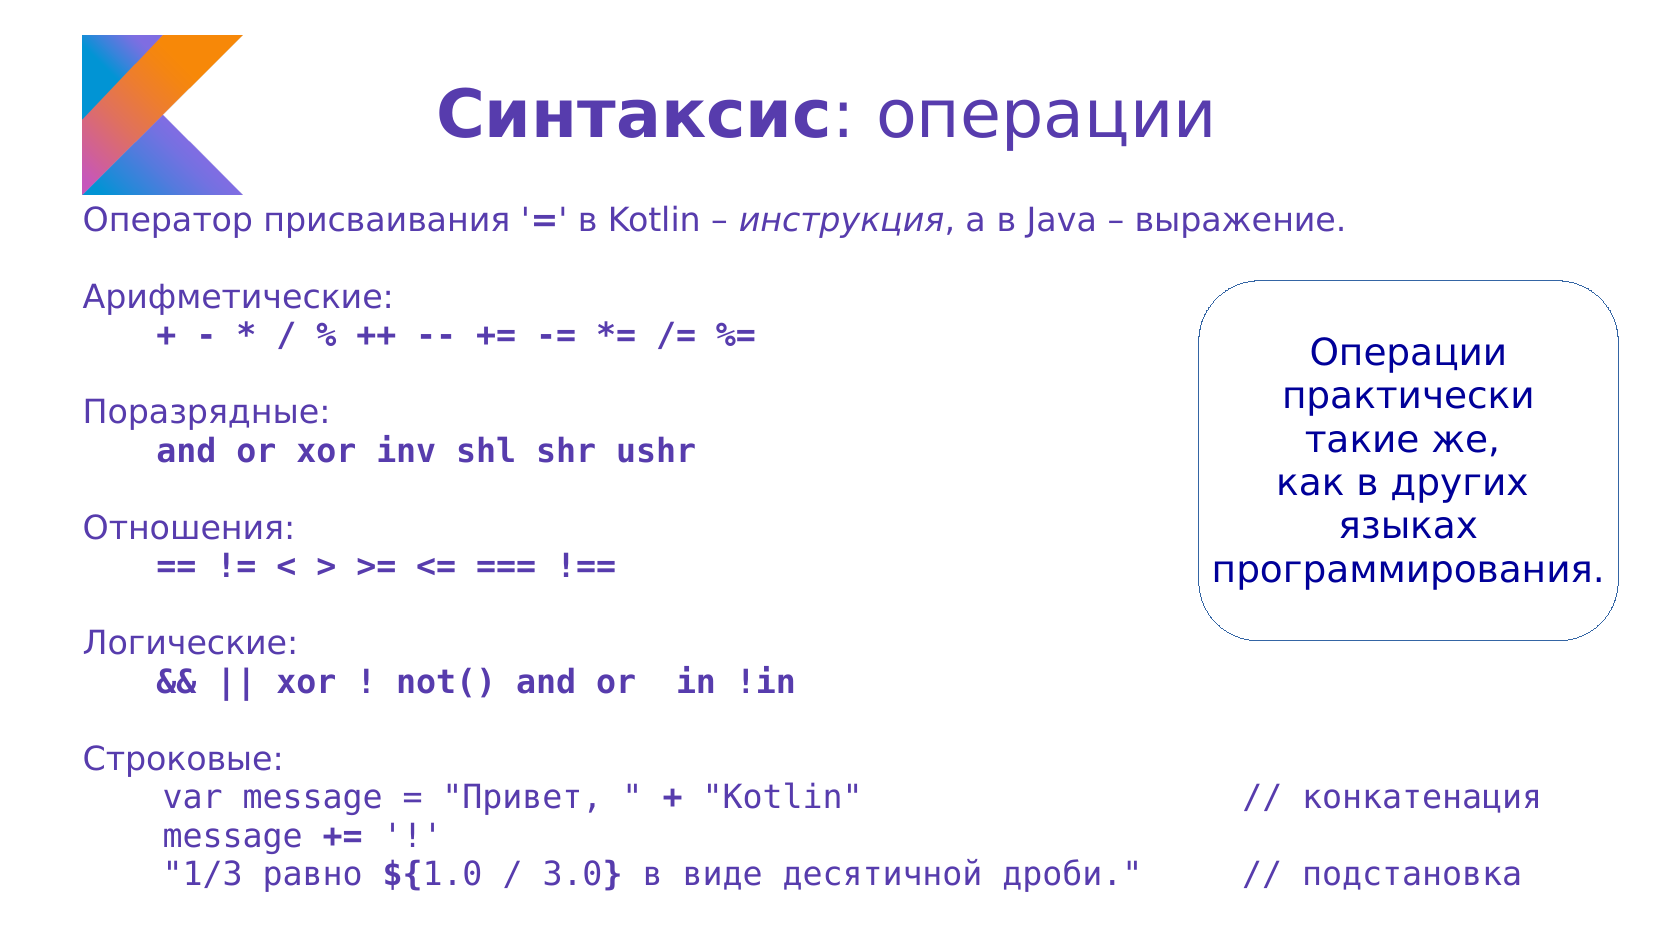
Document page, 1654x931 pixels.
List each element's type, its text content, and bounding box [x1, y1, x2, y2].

picture [82, 35, 243, 195]
subtitle Оператор присваивания '=' в Kotlin – инструкция, а в Java – выражение. Арифметические: + - * / % ++ -- += -= *= /= %= Поразрядные: and or xor inv shl shr ushr Отношения: == != < > >= <= === !== Логические: && || xor ! not() and or in !in Строковые: var message = "Привет, " + "Kotlin" // конкатенация message += '!' "1/3 равно ${1.0 / 3.0} в виде десятичной дроби." // подстановка [82, 200, 1571, 894]
text_box Операции практически такие же, как в других языках программирования. [1198, 280, 1619, 641]
title Синтаксис: операции [243, 37, 1571, 193]
